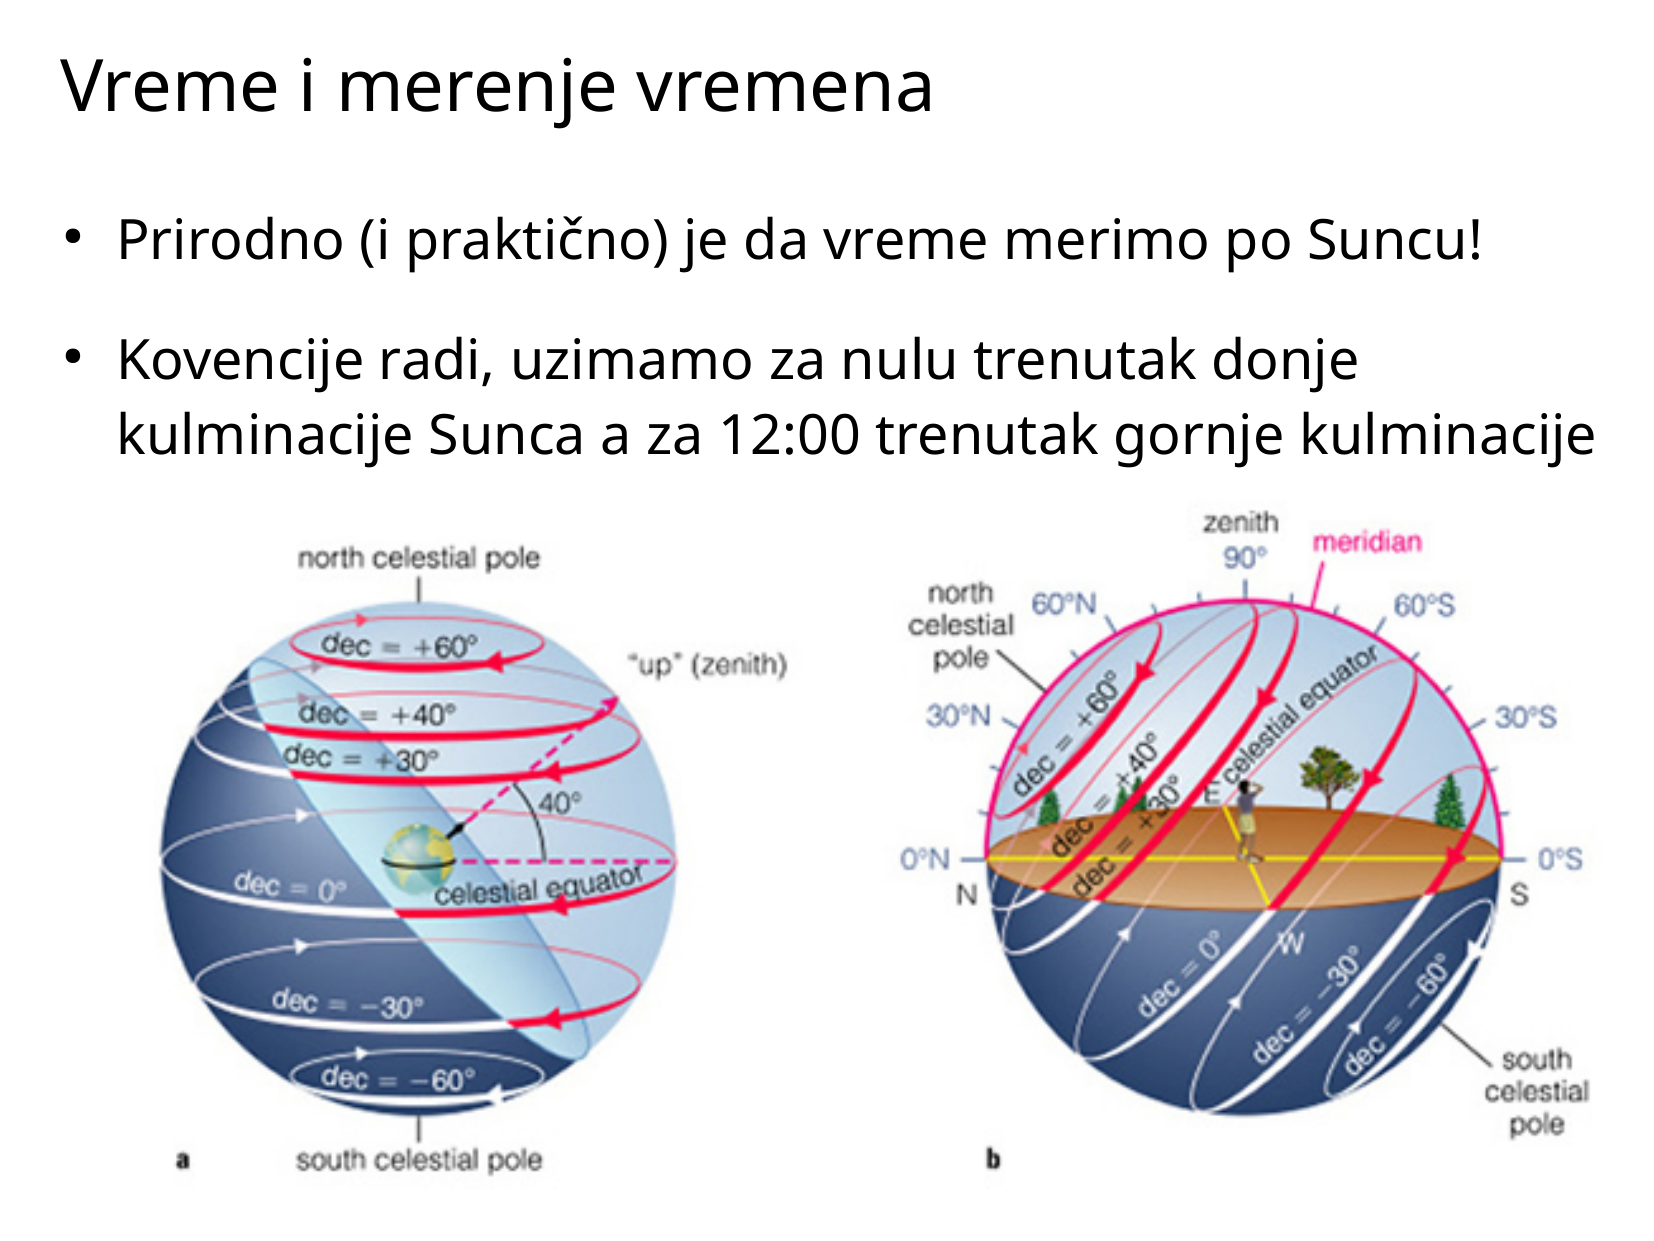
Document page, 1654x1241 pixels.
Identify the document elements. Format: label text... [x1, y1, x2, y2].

list Prirodno (i praktično) je da vreme merimo po Suncu! Kovencije radi, uzimamo za nulu trenutak donje kulminacije Sunca a za 12:00 trenutak gornje kulminacije Sunca! [45, 199, 1613, 1173]
title Vreme i merenje vremena [59, 17, 1648, 150]
picture [94, 481, 1613, 1202]
